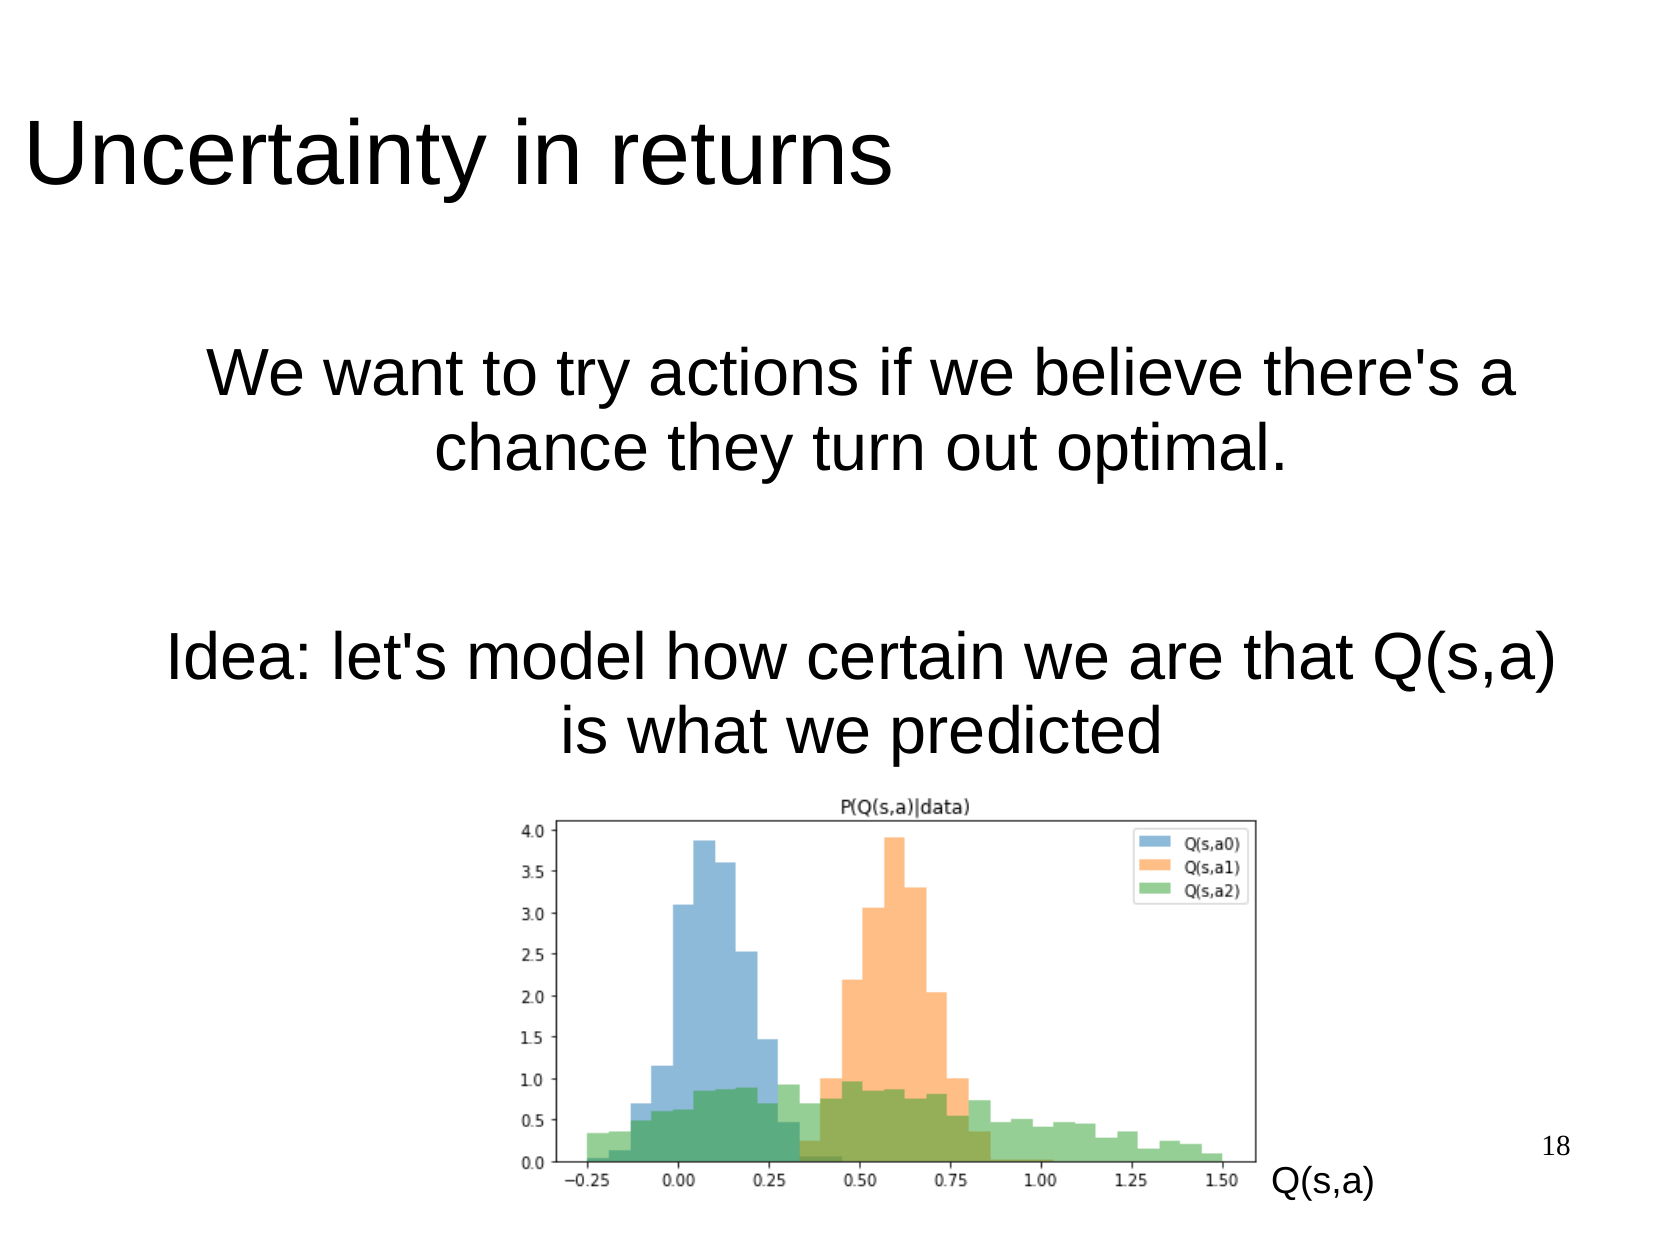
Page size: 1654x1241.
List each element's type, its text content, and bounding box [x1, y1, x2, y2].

picture [509, 786, 1271, 1199]
title Uncertainty in returns [23, 49, 1512, 257]
list We want to try actions if we believe there's a chance they turn out optimal. Idea: let's model how certain we are that Q(s,a) is what we predicted [82, 231, 1571, 951]
text_box Q(s,a) [1256, 1152, 1391, 1210]
